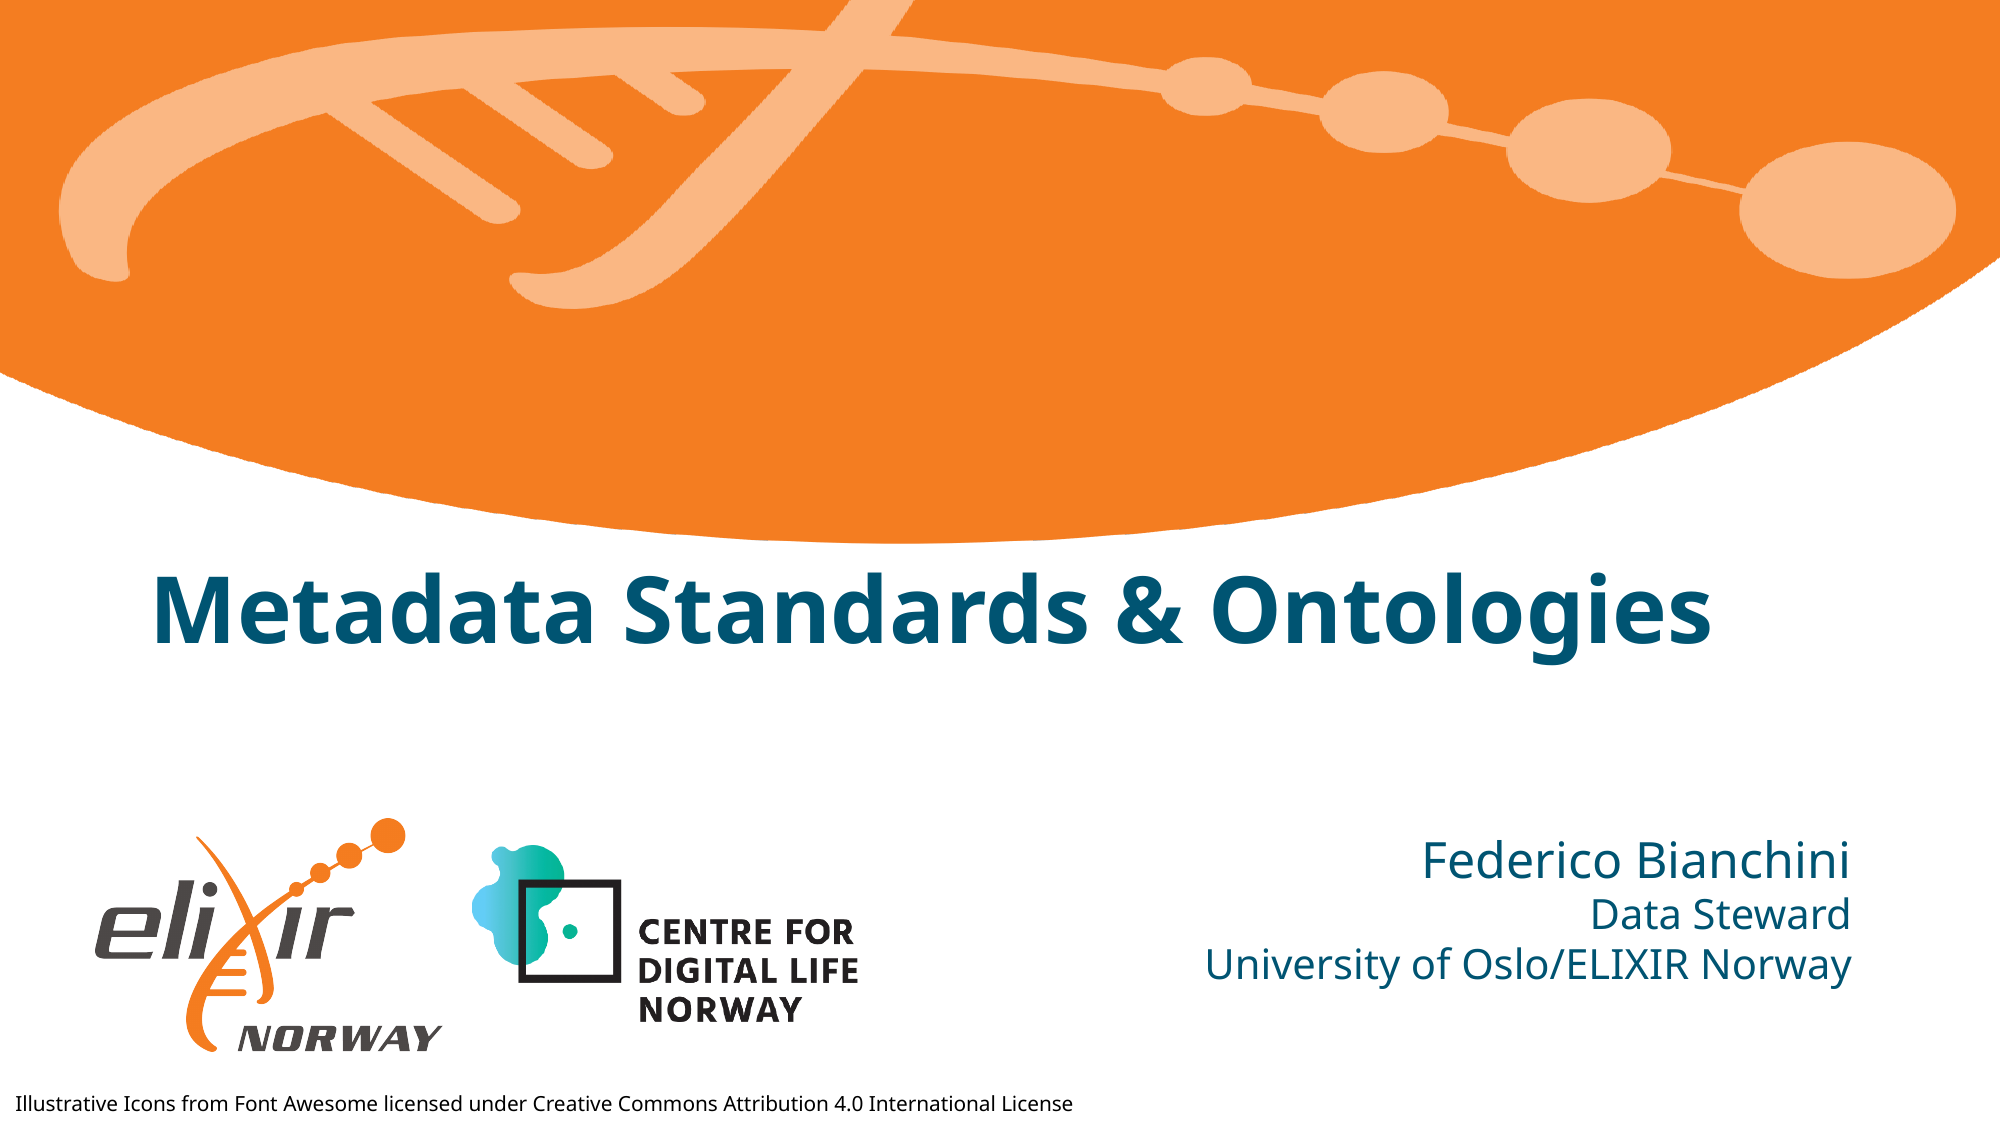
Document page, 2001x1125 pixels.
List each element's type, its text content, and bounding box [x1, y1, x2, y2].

picture [95, 818, 443, 1052]
title Metadata Standards & Ontologies [149, 550, 1850, 752]
list Federico Bianchini Data Steward University of Oslo/ELIXIR Norway [1111, 768, 1853, 1025]
text_box Illustrative Icons from Font Awesome licensed under Creative Commons Attribution 4.0 International License [0, 1076, 1536, 1125]
picture [472, 845, 863, 1028]
